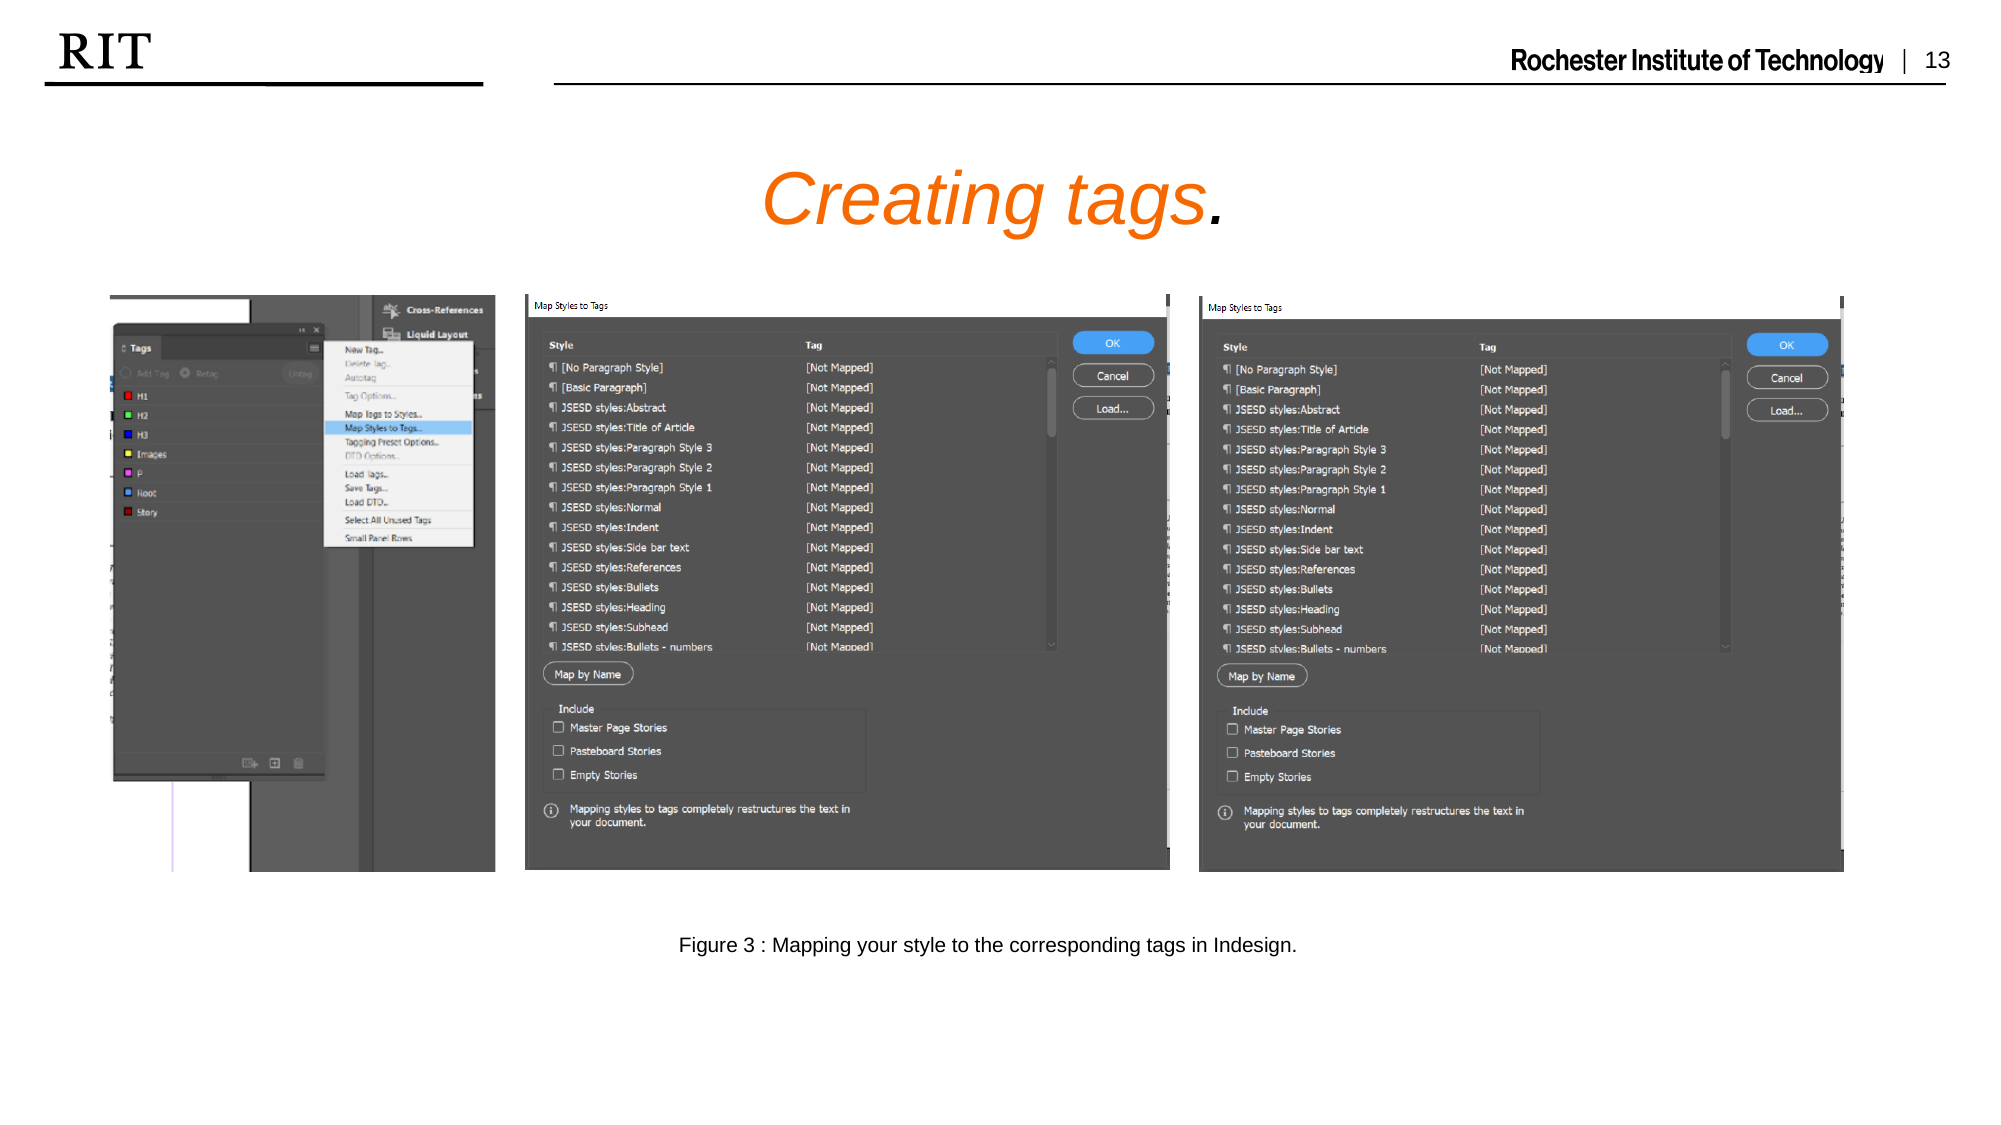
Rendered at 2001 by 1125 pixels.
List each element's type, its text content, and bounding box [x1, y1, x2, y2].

text_box Figure 3 : Mapping your style to the corresponding tags in Indesign. [663, 923, 1327, 964]
picture [109, 295, 496, 872]
picture [1512, 49, 1883, 73]
picture [58, 32, 151, 69]
list Creating tags. [44, 141, 1946, 295]
picture [525, 294, 1170, 870]
picture [1199, 296, 1844, 872]
